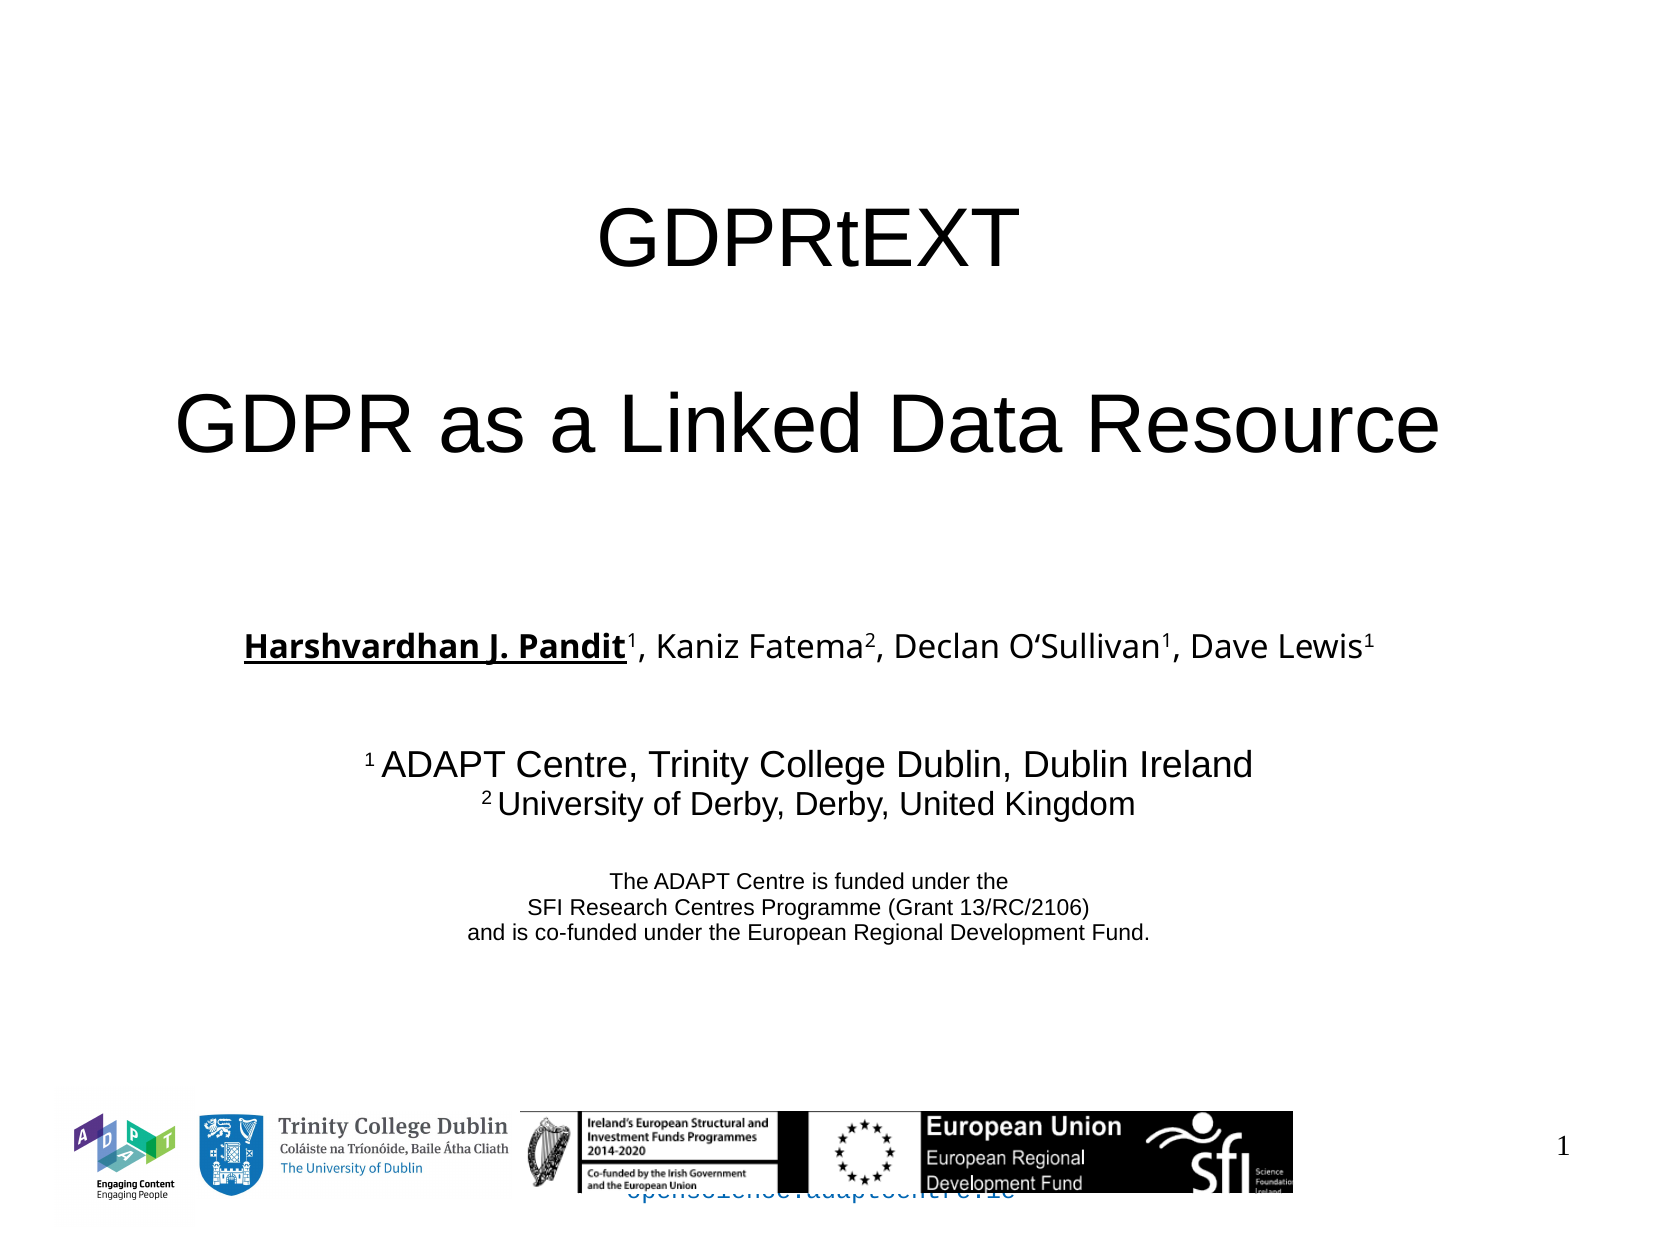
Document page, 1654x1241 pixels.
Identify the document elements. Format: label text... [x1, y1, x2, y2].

subtitle Harshvardhan J. Pandit1, Kaniz Fatema2, Declan O‘Sullivan1, Dave Lewis1 1 ADAPT Centre, Trinity College Dublin, Dublin Ireland 2 University of Derby, Derby, United Kingdom The ADAPT Centre is funded under the SFI Research Centres Programme (Grant 13/RC/2106) and is co-funded under the European Regional Development Fund. [106, 507, 1512, 1062]
picture [196, 1111, 512, 1199]
picture [519, 1111, 1294, 1194]
title GDPRtEXT GDPR as a Linked Data Resource [106, 212, 1512, 449]
picture [54, 1086, 195, 1227]
